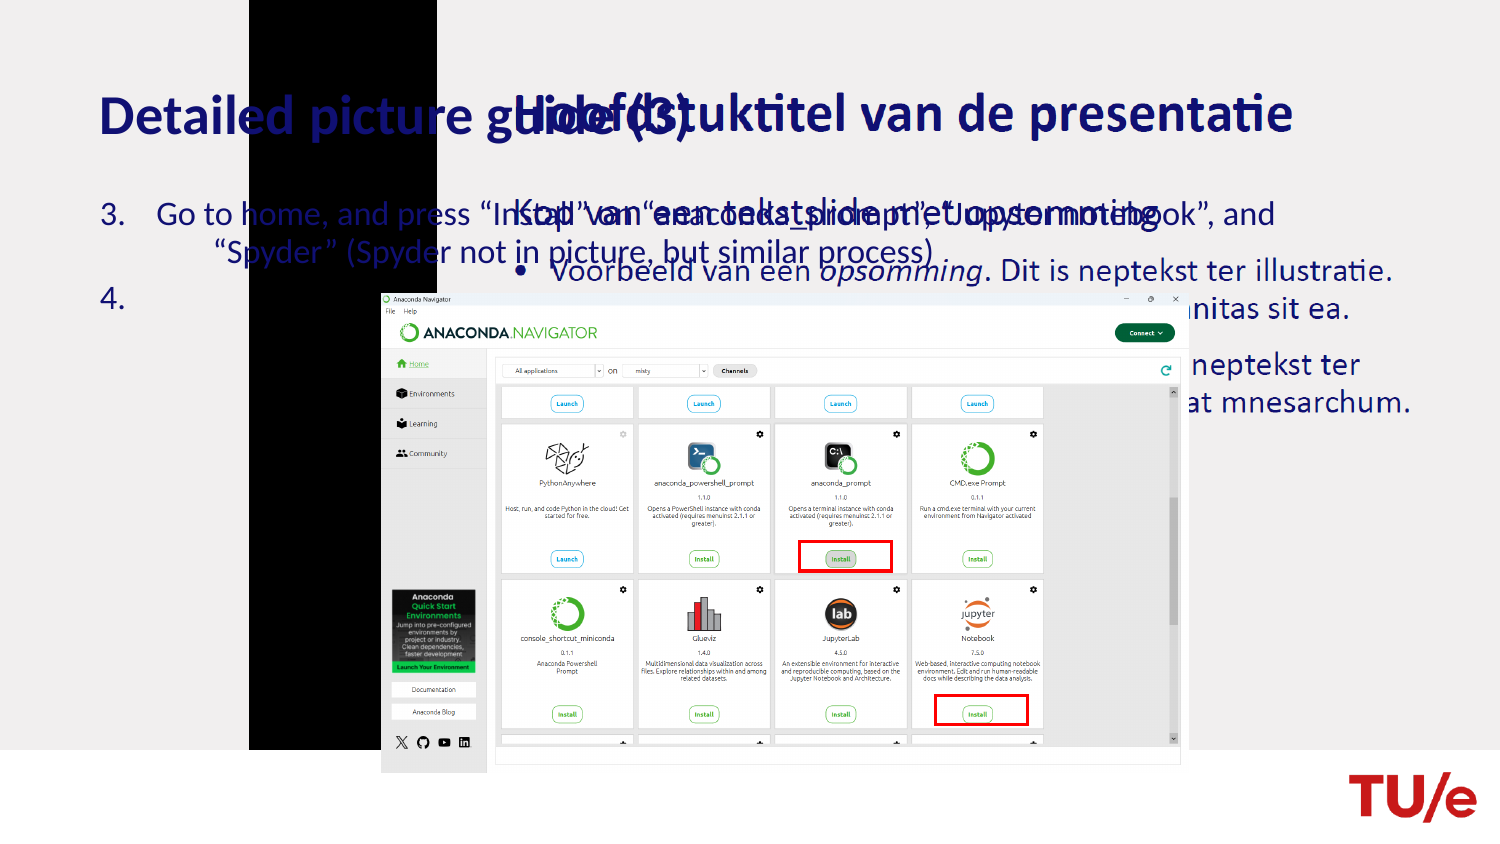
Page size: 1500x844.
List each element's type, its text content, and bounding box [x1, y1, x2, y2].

picture [381, 293, 1189, 773]
title Detailed picture guide (3) [99, 89, 1400, 155]
list Go to home, and press “Install” on “anaconda_prompt”, “Jupyter notebook”, and “Spyder” (Spyder not in picture, but similar process) [100, 194, 1400, 750]
